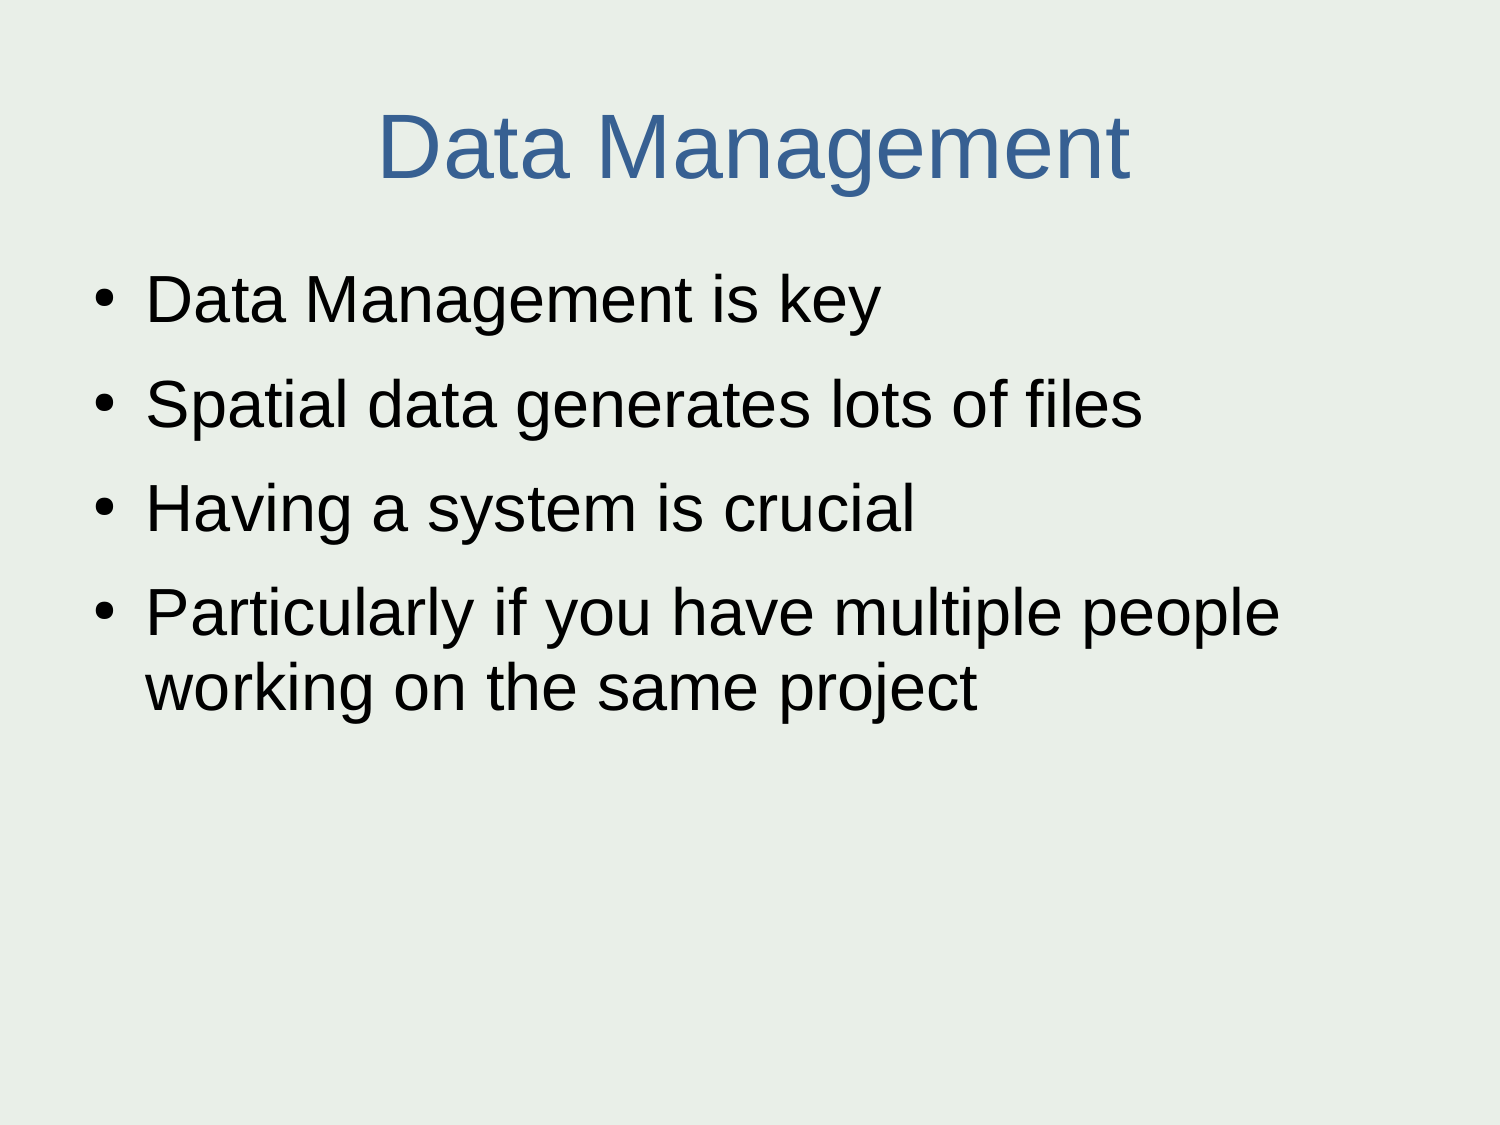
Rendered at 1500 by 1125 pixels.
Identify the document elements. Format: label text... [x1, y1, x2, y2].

title Data Management [79, 92, 1430, 201]
list Data Management is key Spatial data generates lots of files Having a system is crucial Particularly if you have multiple people working on the same project [75, 262, 1425, 1005]
